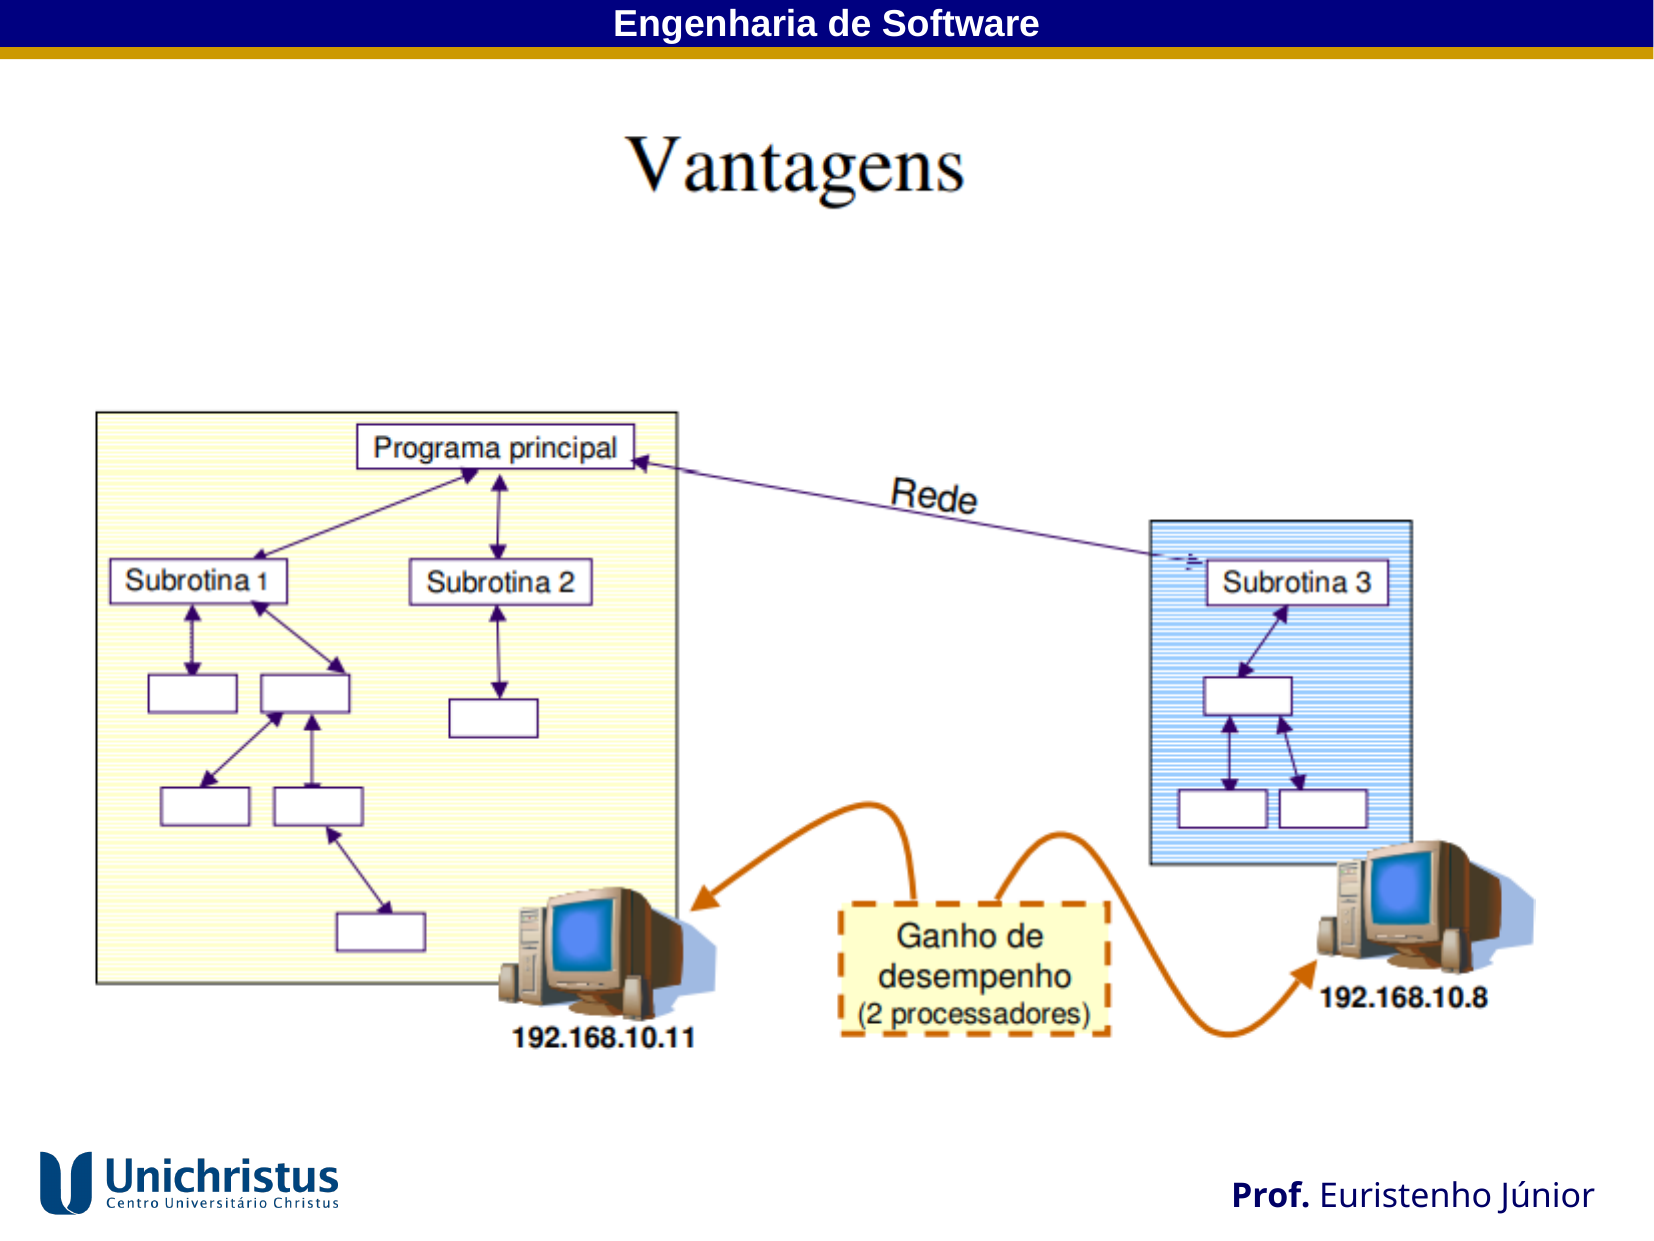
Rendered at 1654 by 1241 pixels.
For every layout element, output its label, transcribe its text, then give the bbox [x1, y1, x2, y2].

text_box Prof. Euristenho Júnior [1216, 1163, 1654, 1224]
text_box [0, 47, 1654, 60]
picture [35, 1148, 343, 1217]
text_box Engenharia de Software [0, 0, 1654, 47]
picture [88, 115, 1536, 1074]
